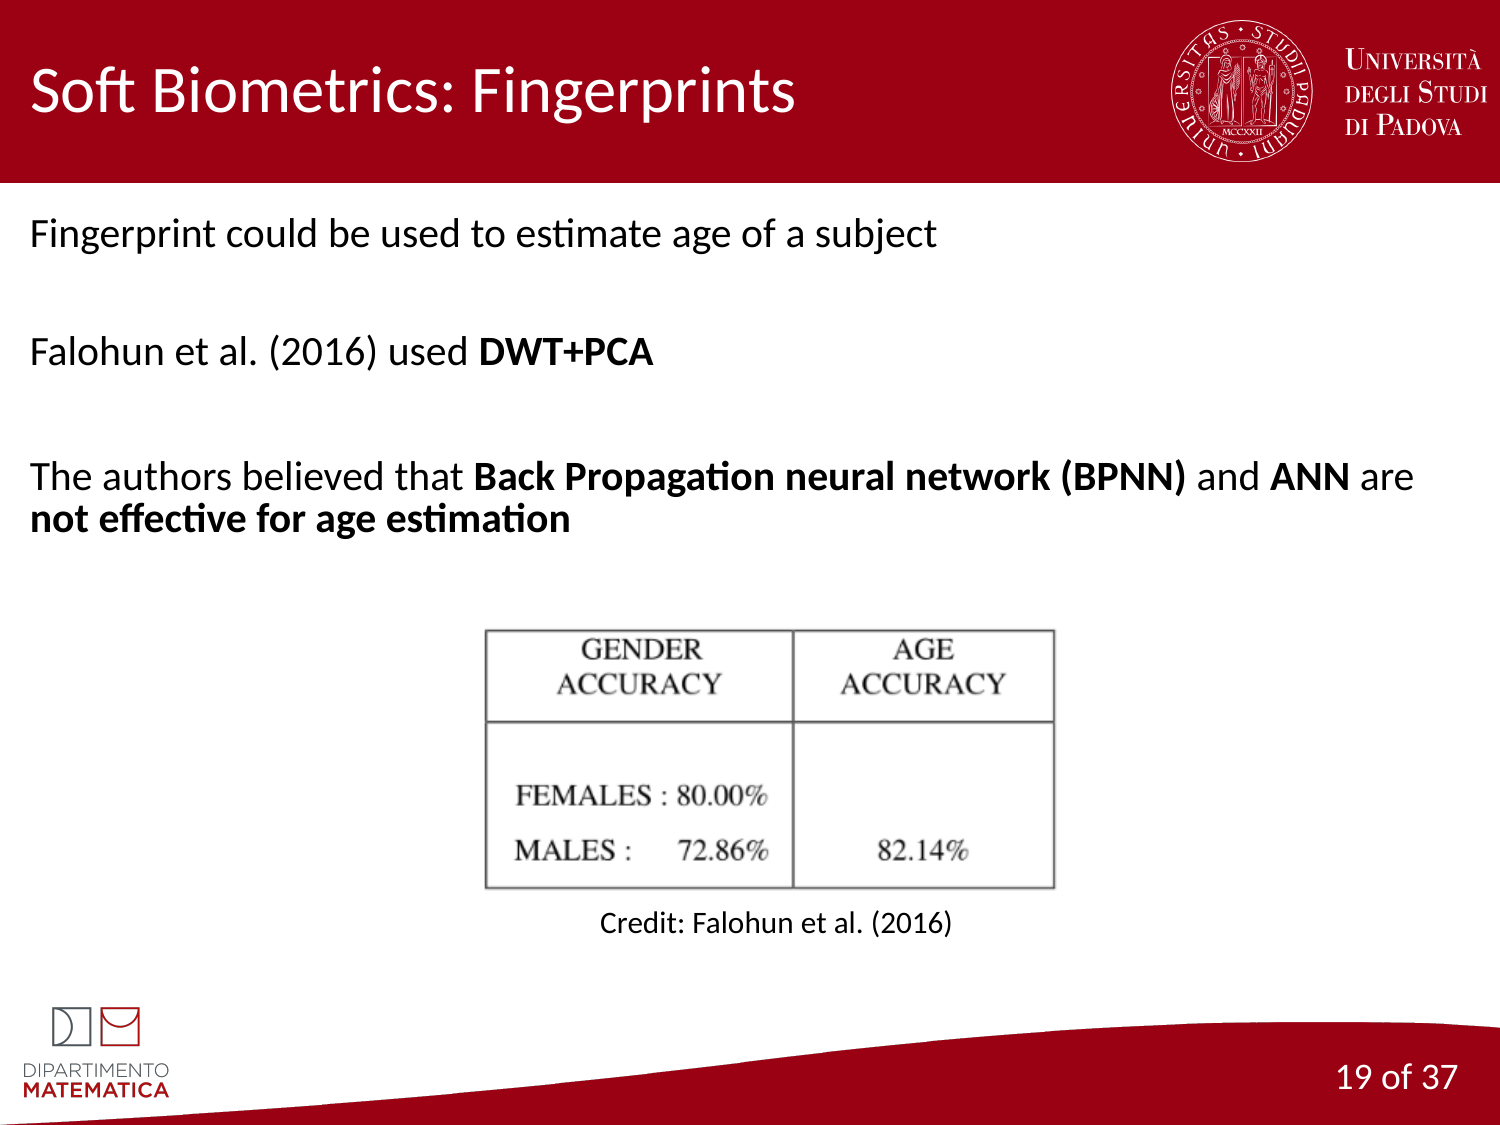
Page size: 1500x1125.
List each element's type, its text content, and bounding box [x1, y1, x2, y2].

picture [1171, 20, 1487, 162]
picture [471, 608, 1066, 900]
picture [0, 1007, 1500, 1125]
title Soft Biometrics: Fingerprints [0, 0, 1159, 183]
text_box Fingerprint could be used to estimate age of a subject [15, 209, 1441, 326]
text_box Credit: Falohun et al. (2016) [585, 903, 1126, 1002]
text_box Falohun et al. (2016) used DWT+PCA The authors believed that Back Propagation neural network (BPNN) and ANN are not effective for age estimation [15, 326, 1441, 551]
slide_number 19 of 37 [1136, 1044, 1474, 1104]
